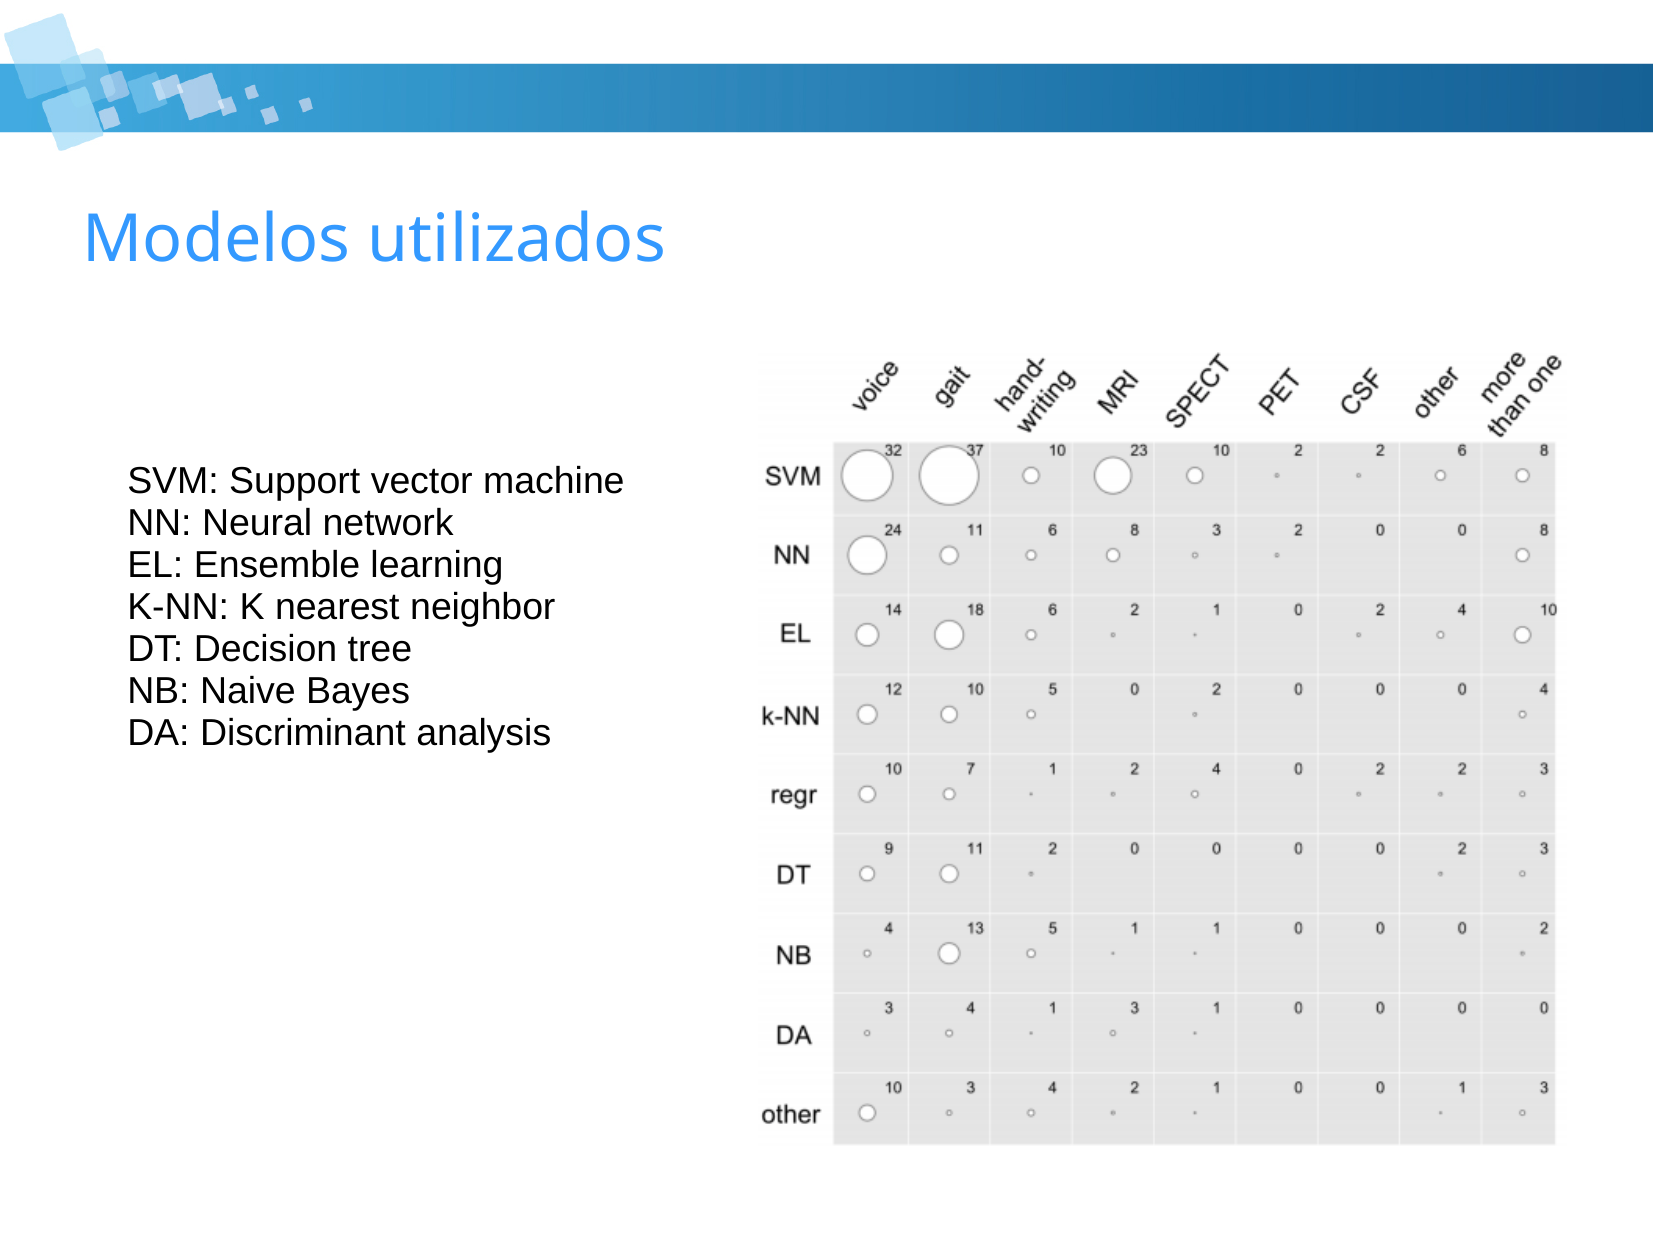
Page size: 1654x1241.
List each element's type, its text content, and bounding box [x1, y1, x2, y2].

text_box SVM: Support vector machine NN: Neural network EL: Ensemble learning K-NN: K nearest neighbor DT: Decision tree NB: Naive Bayes DA: Discriminant analysis [112, 451, 751, 1013]
title Modelos utilizados [82, 131, 1571, 339]
picture [0, 0, 1653, 1238]
